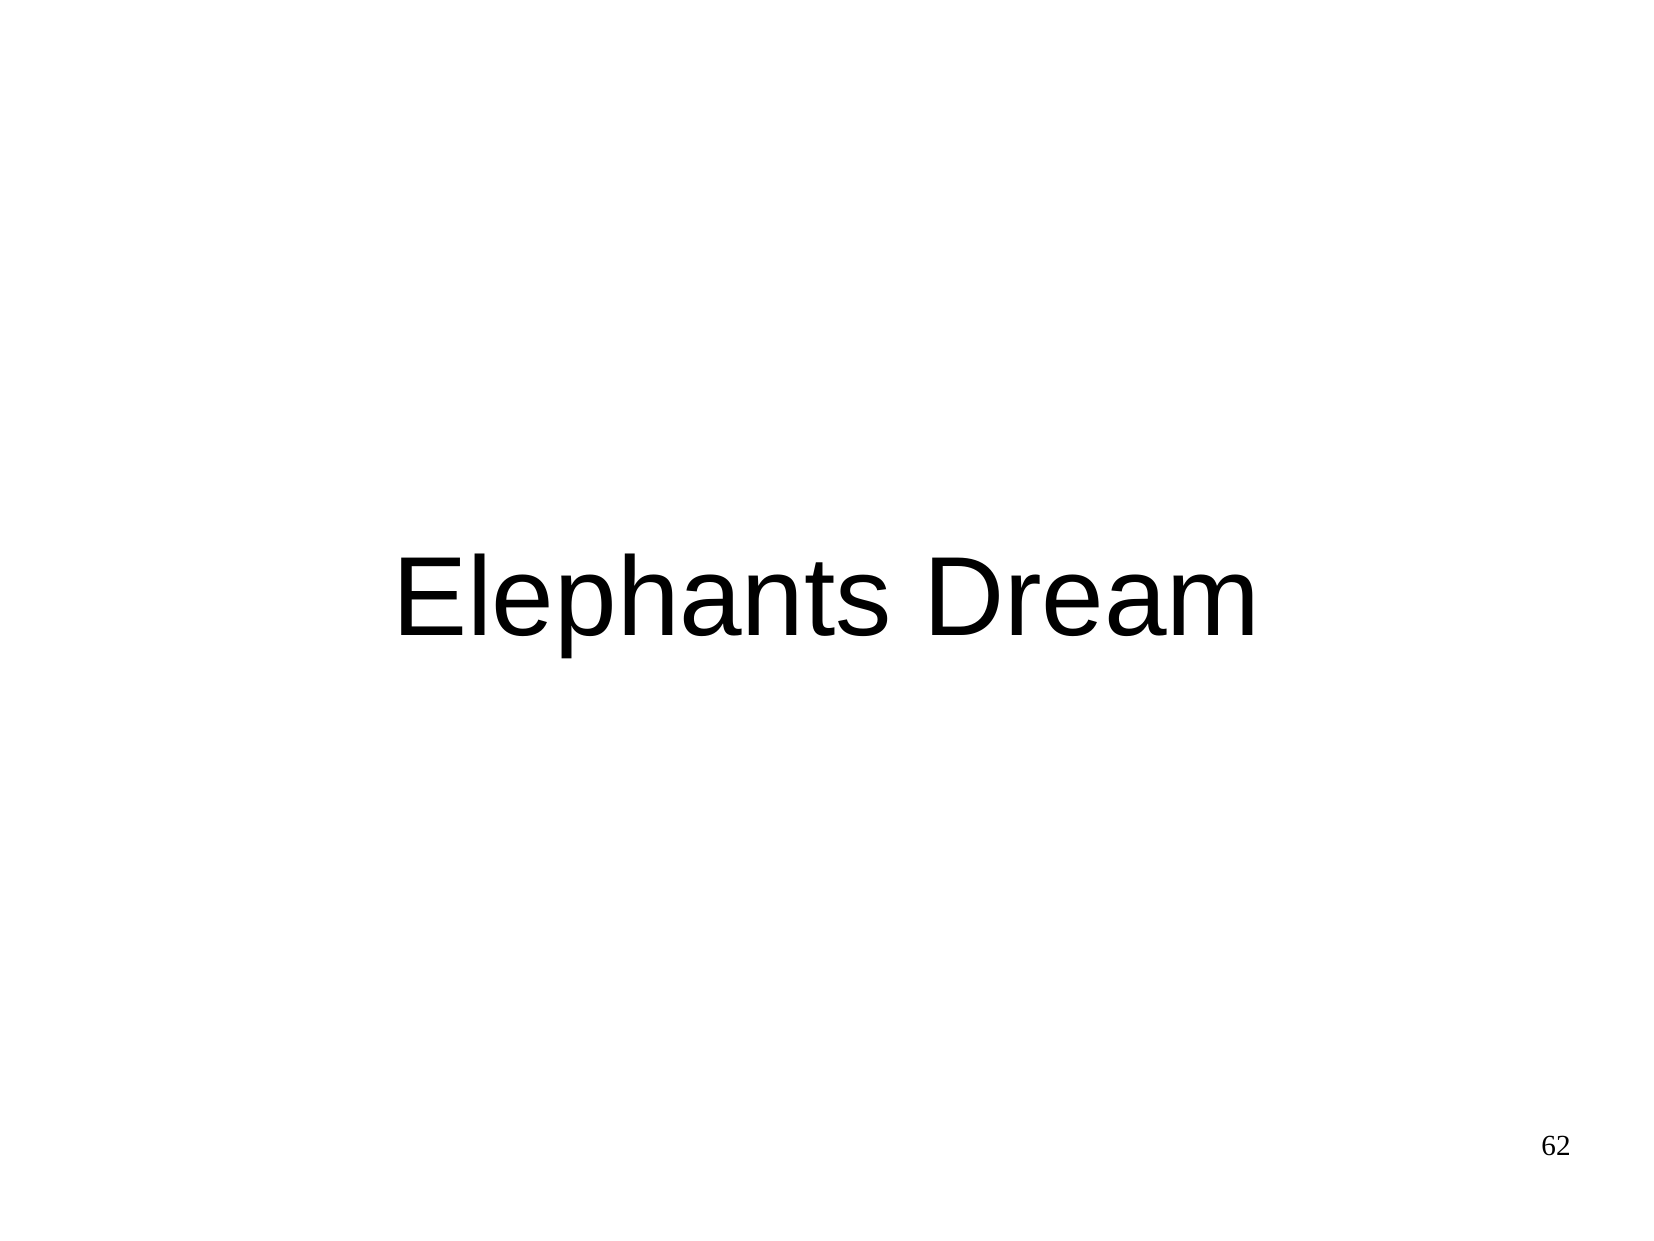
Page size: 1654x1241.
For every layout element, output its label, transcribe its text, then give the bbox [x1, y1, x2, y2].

title Elephants Dream [82, 492, 1571, 700]
